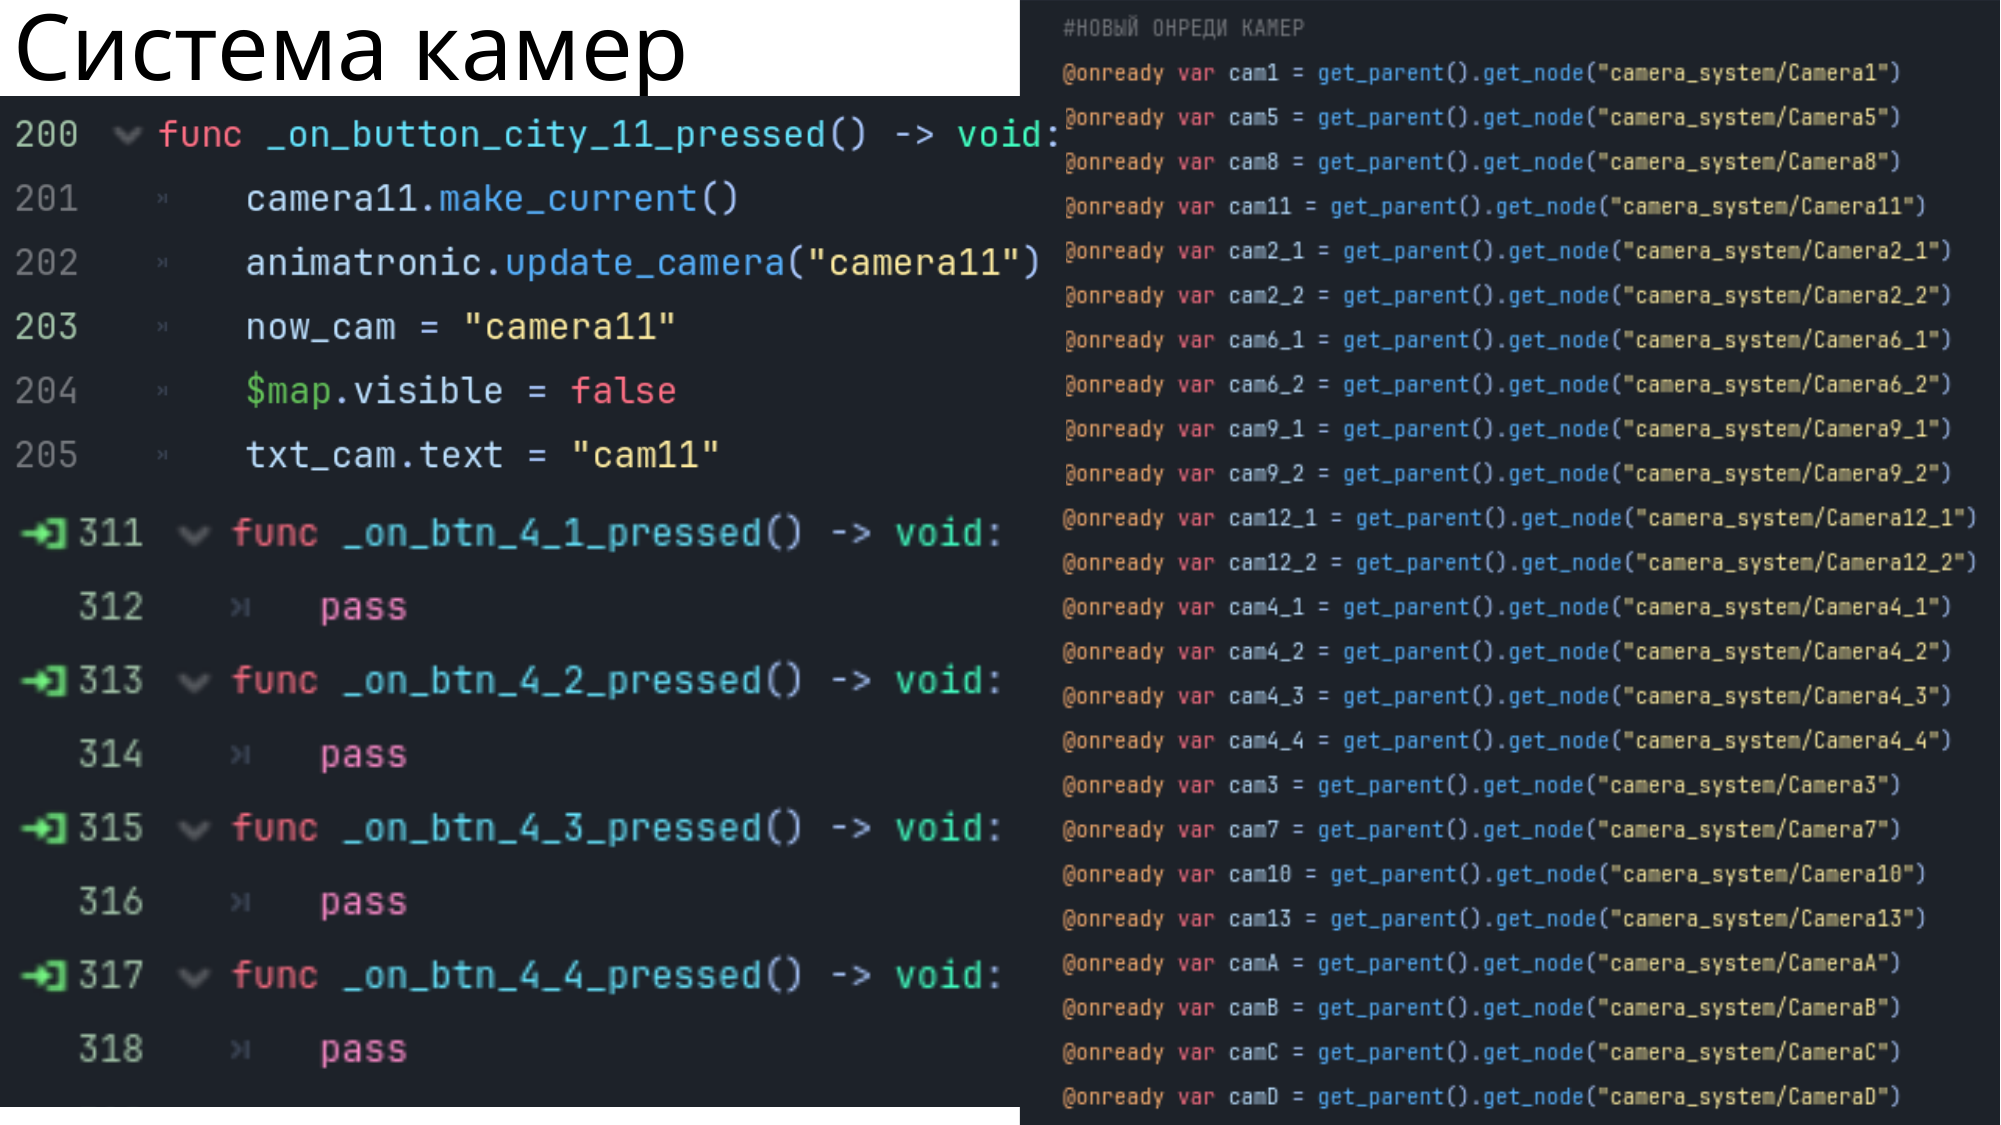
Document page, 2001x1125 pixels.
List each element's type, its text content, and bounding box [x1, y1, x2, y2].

title Система камер [0, 0, 1019, 96]
picture [0, 0, 2000, 1125]
